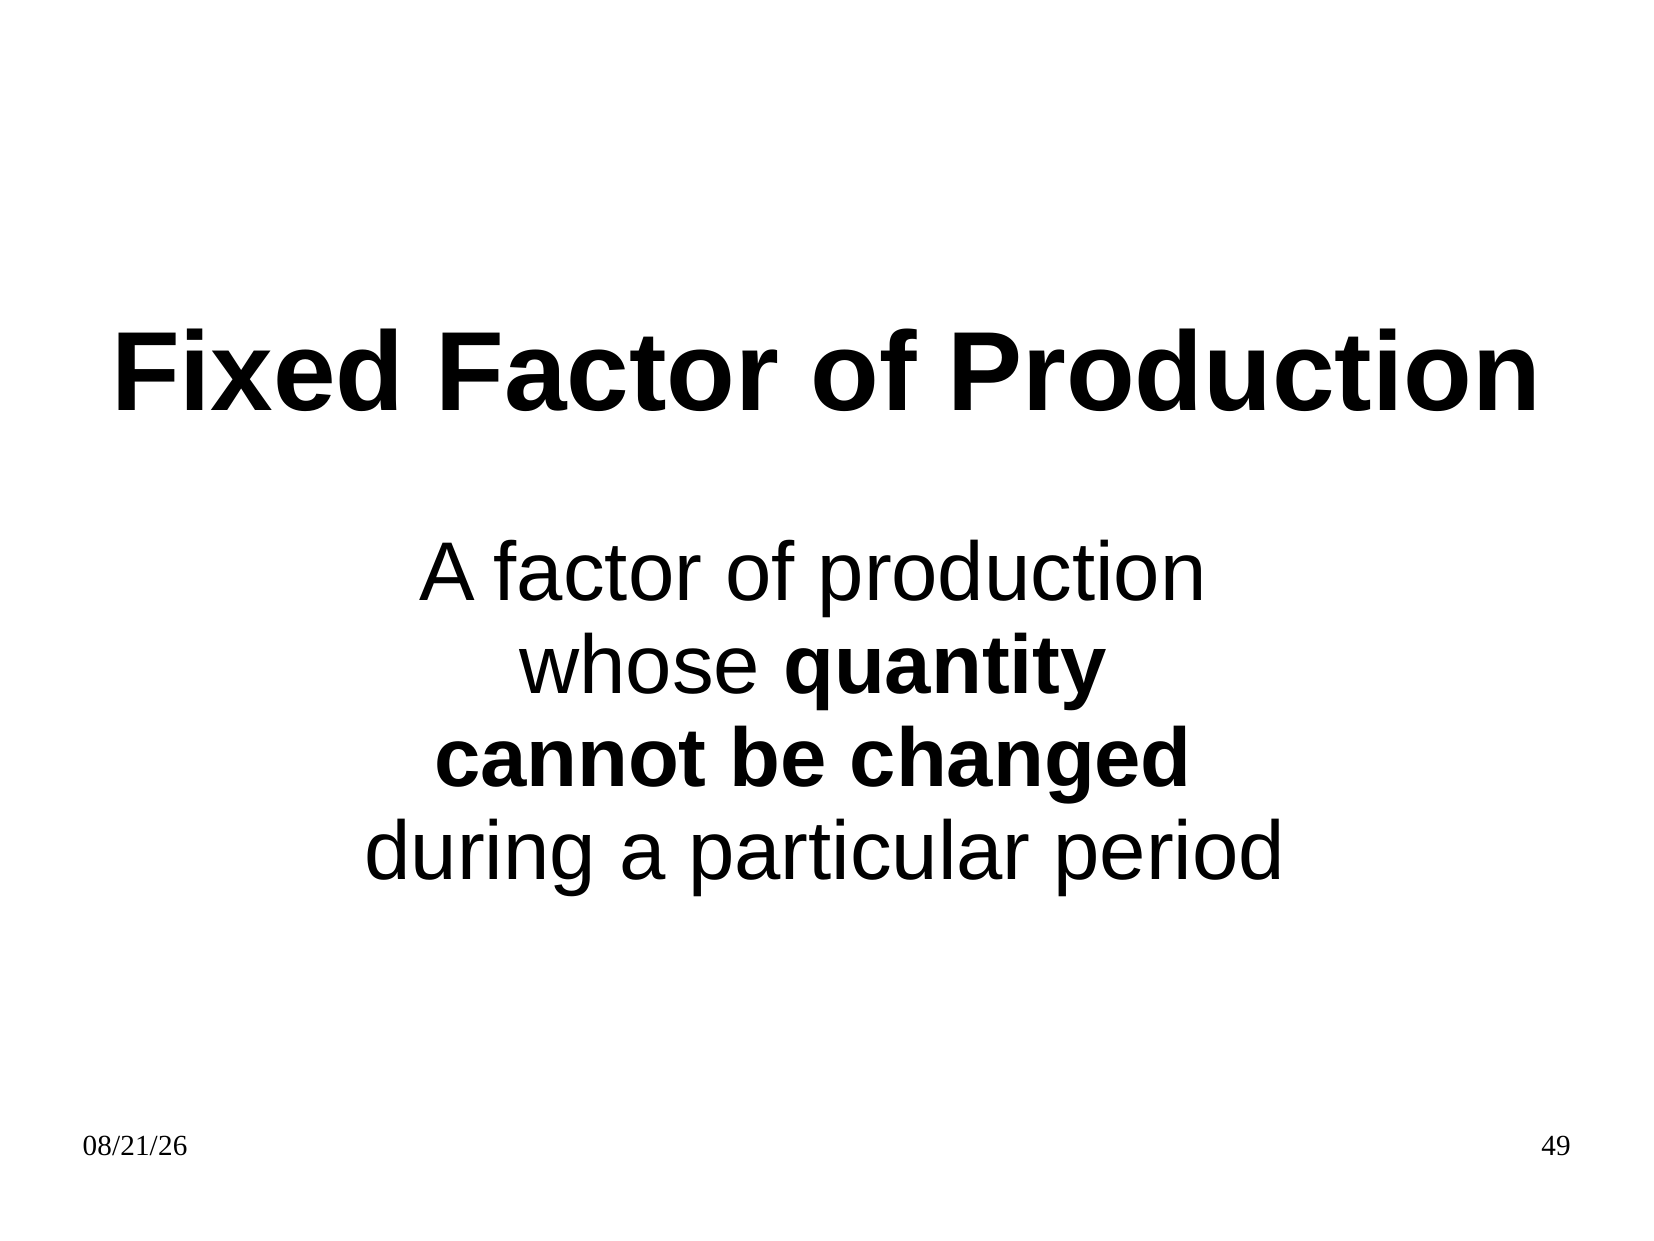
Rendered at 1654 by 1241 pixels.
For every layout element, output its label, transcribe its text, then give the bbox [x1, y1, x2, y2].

subtitle A factor of production whose quantity cannot be changed during a particular period [80, 525, 1570, 898]
title Fixed Factor of Production [82, 267, 1571, 476]
